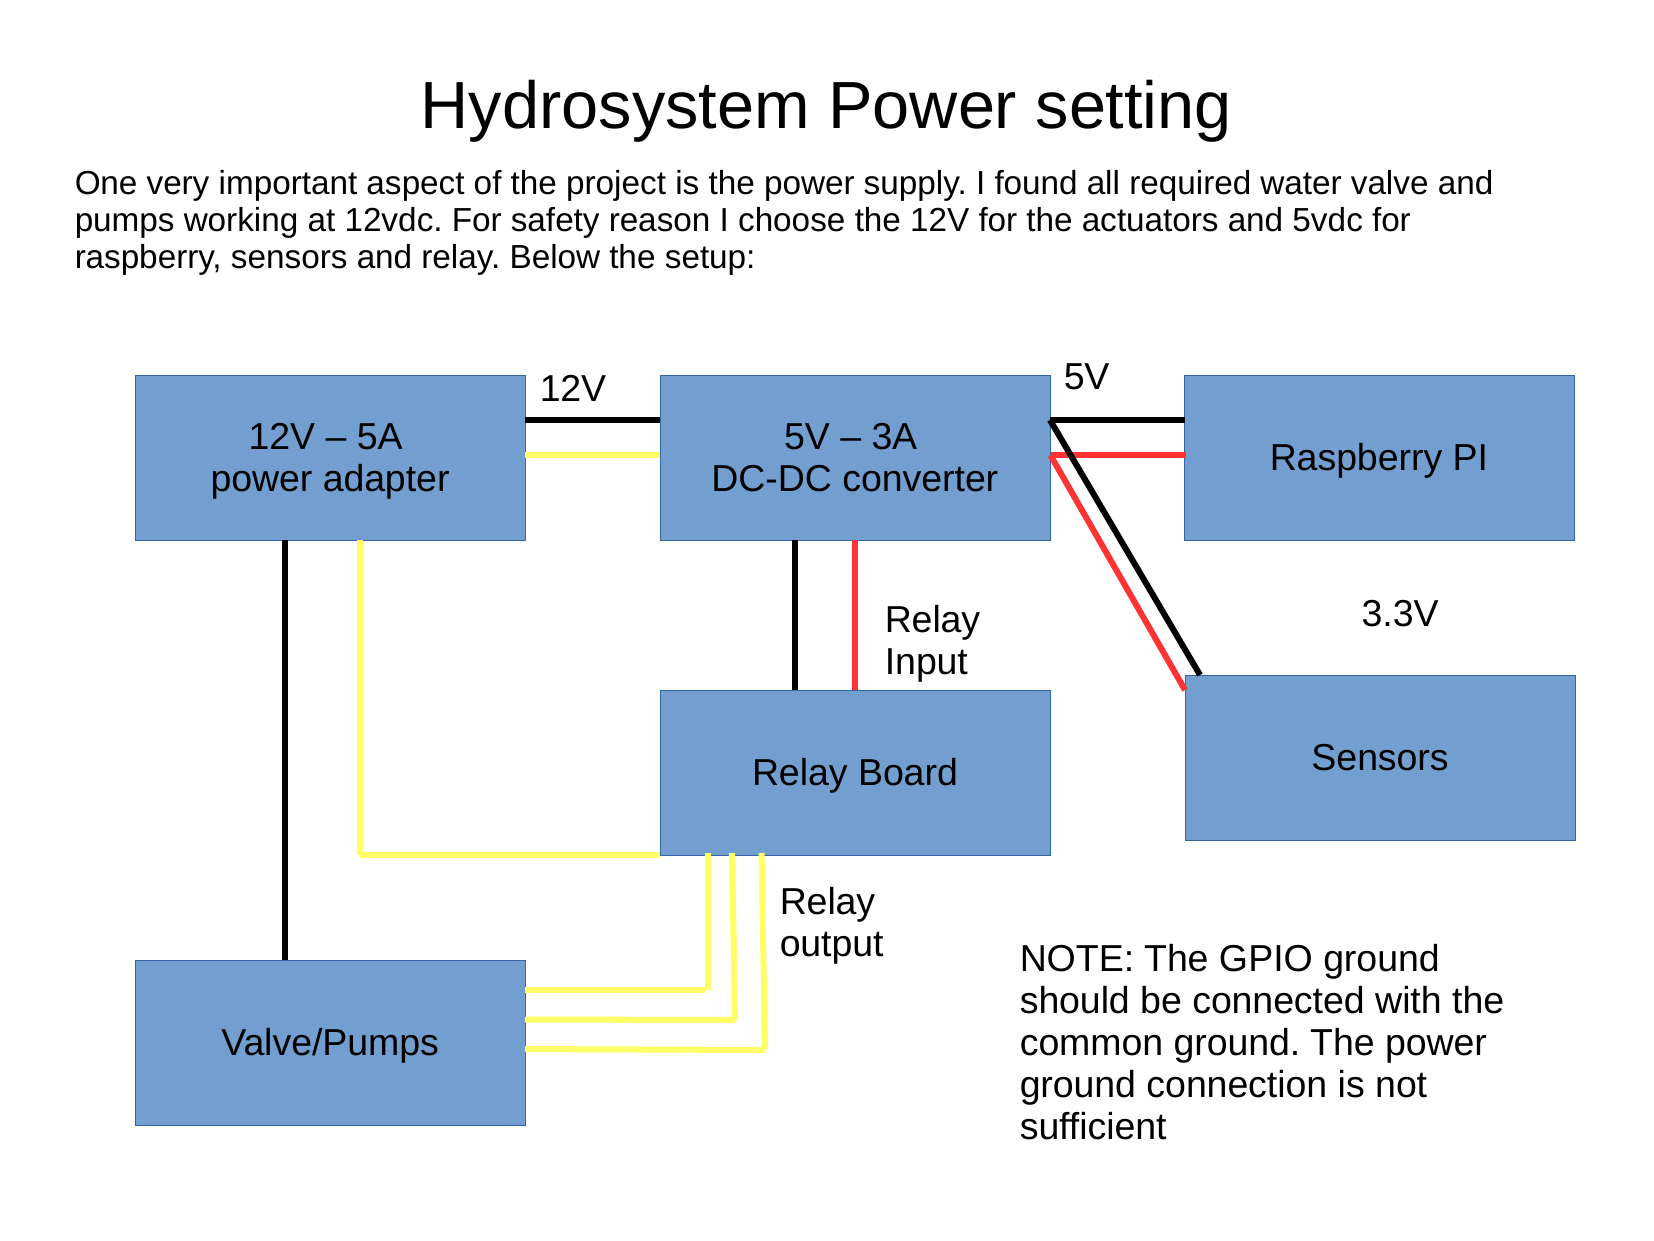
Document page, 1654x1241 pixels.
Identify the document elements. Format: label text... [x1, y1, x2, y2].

text_box Raspberry PI [1184, 375, 1575, 541]
title Hydrosystem Power setting [82, 45, 1571, 167]
text_box NOTE: The GPIO ground should be connected with the common ground. The power ground connection is not sufficient [1005, 930, 1576, 1155]
text_box Relay Board [660, 690, 1051, 856]
text_box 3.3V [1346, 585, 1482, 643]
text_box 5V – 3A DC-DC converter [660, 375, 1051, 541]
text_box 12V – 5A power adapter [135, 375, 526, 541]
text_box 5V [1049, 348, 1185, 406]
text_box Sensors [1185, 675, 1576, 841]
text_box Relay Input [870, 591, 1006, 691]
text_box One very important aspect of the project is the power supply. I found all required water valve and pumps working at 12vdc. For safety reason I choose the 12V for the actuators and 5vdc for raspberry, sensors and relay. Below the setup: [60, 157, 1538, 285]
text_box Relay output [765, 873, 901, 972]
text_box 12V [525, 360, 661, 417]
text_box Valve/Pumps [135, 960, 526, 1126]
